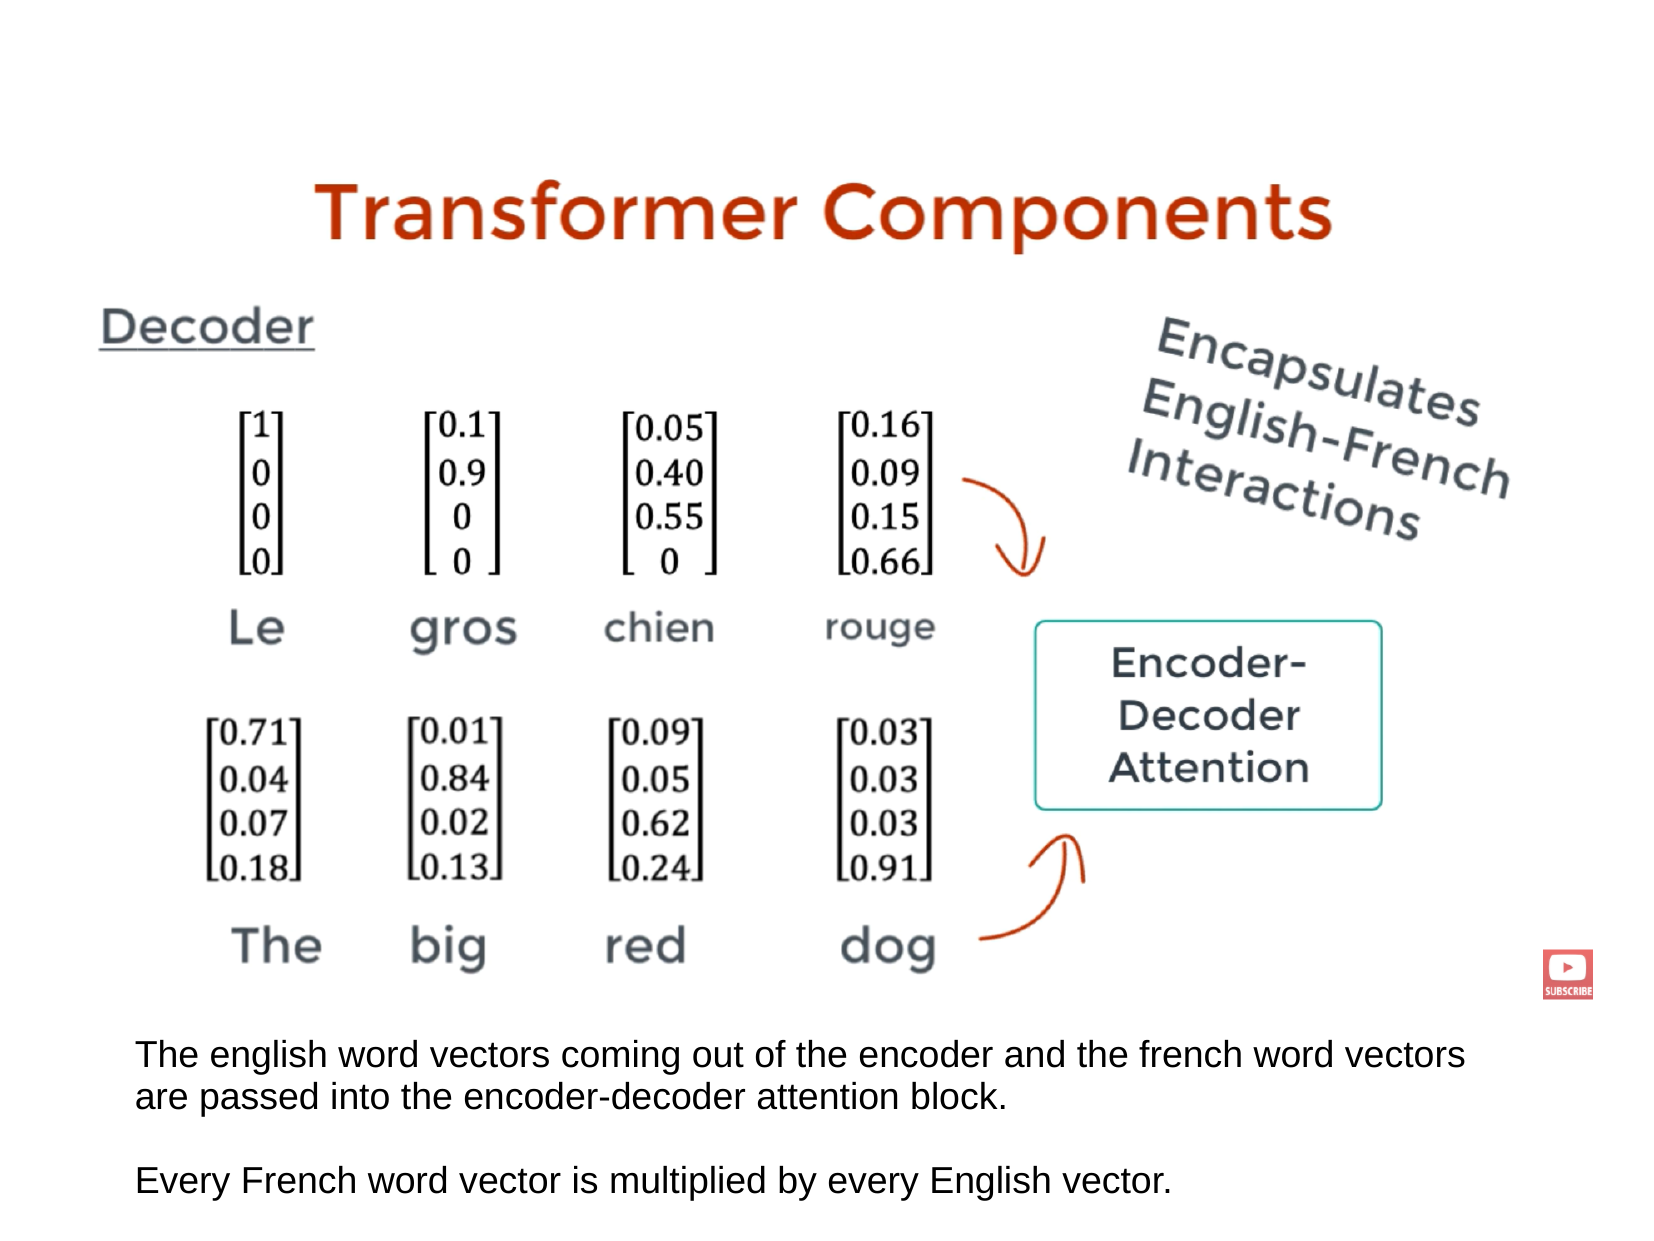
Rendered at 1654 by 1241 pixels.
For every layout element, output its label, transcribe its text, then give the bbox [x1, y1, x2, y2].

text_box The english word vectors coming out of the encoder and the french word vectors are passed into the encoder-decoder attention block. Every French word vector is multiplied by every English vector. [120, 1026, 1546, 1210]
picture [23, 130, 1621, 1029]
